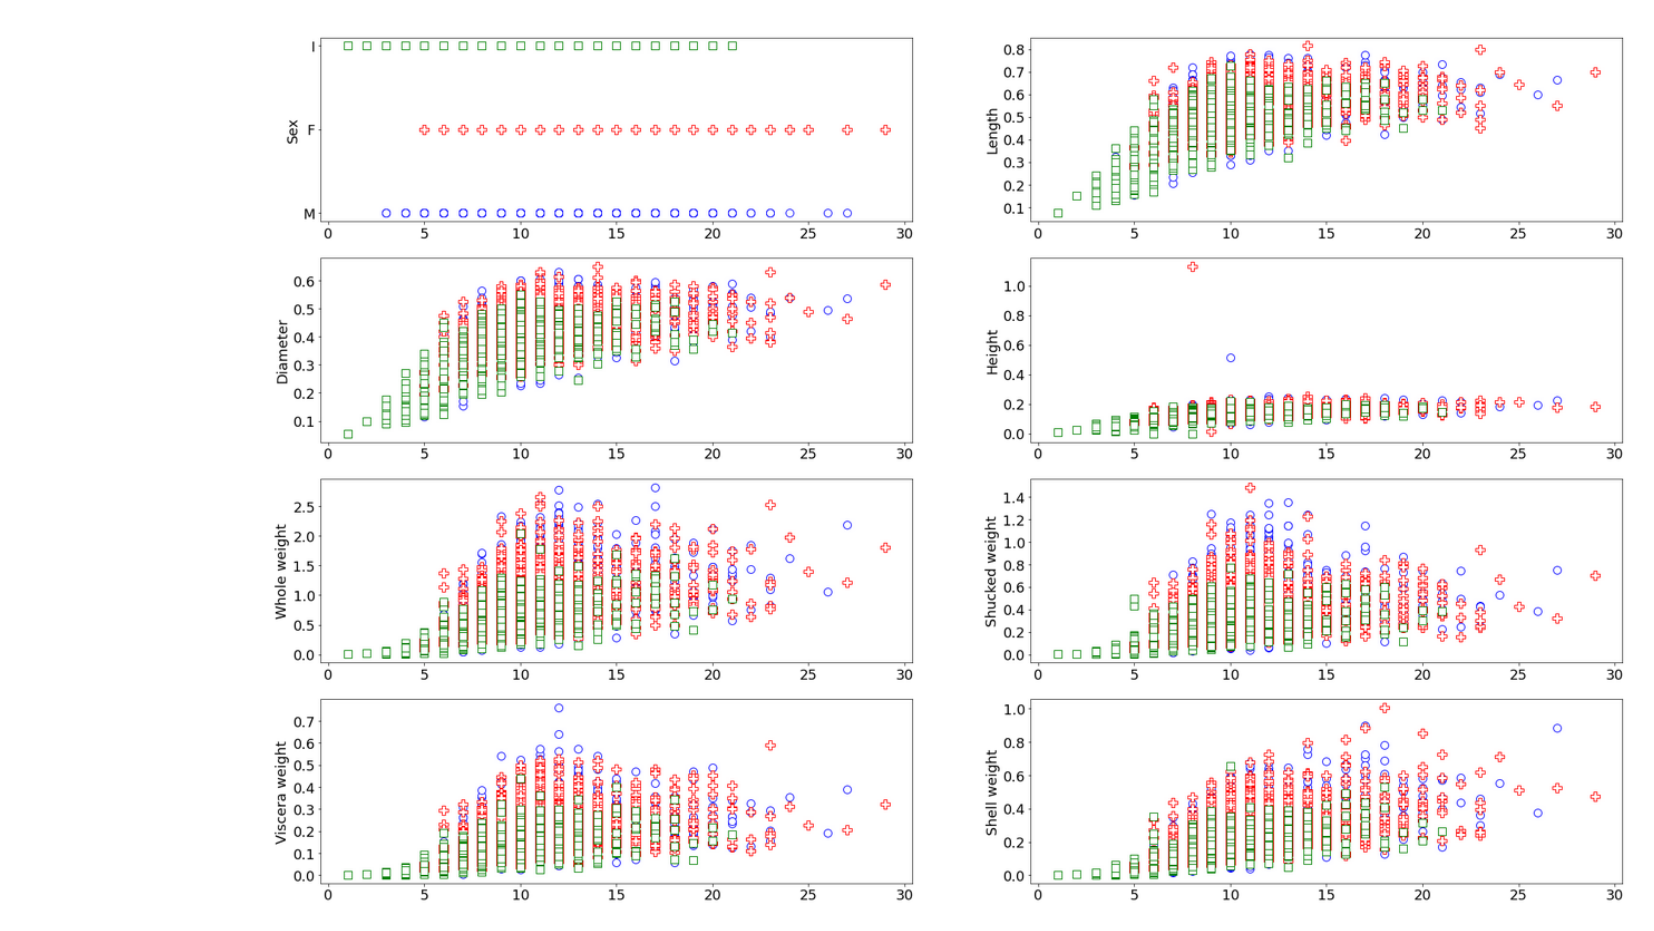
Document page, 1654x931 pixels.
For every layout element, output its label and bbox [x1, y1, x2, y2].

picture [259, 29, 1642, 914]
